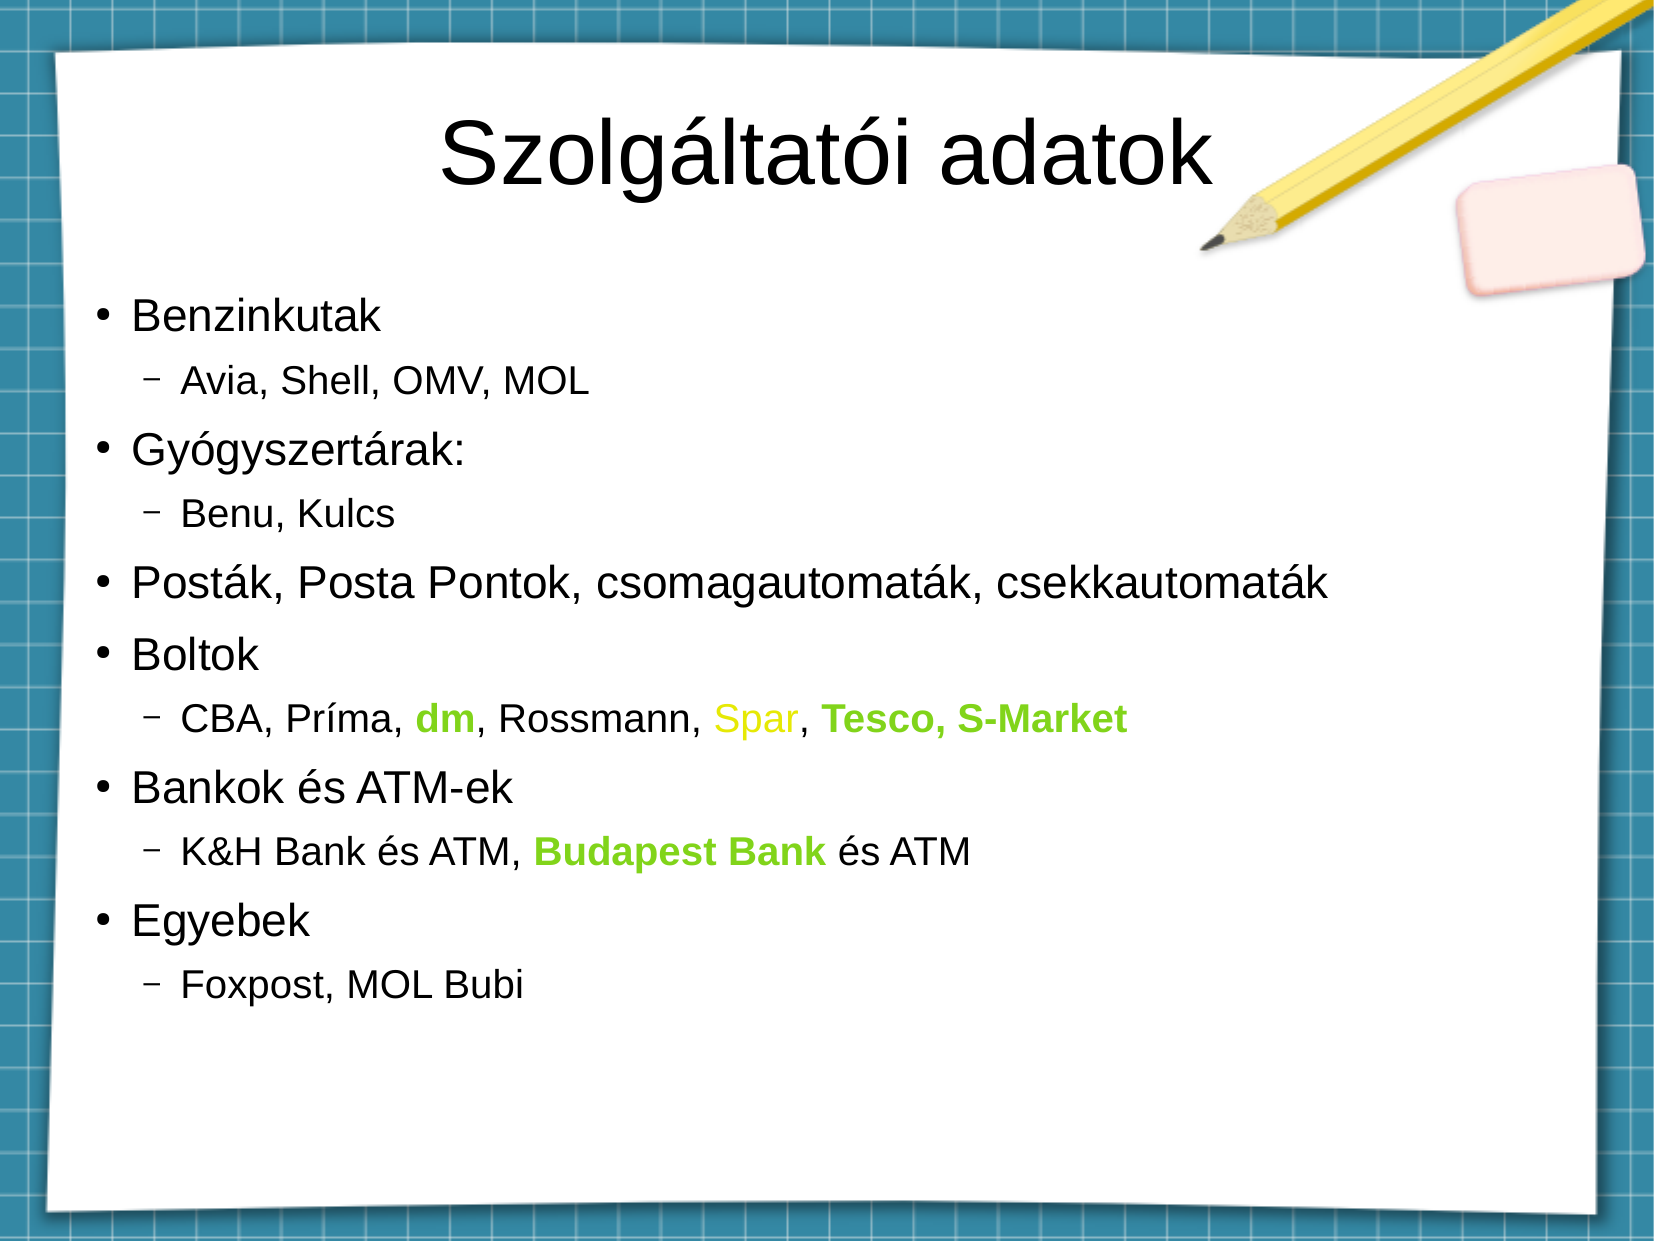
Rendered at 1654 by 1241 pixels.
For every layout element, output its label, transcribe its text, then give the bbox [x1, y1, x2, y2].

title Szolgáltatói adatok [82, 49, 1571, 257]
list Benzinkutak Avia, Shell, OMV, MOL Gyógyszertárak: Benu, Kulcs Posták, Posta Pontok, csomagautomaták, csekkautomaták Boltok CBA, Príma, dm, Rossmann, Spar, Tesco, S-Market Bankok és ATM-ek K&H Bank és ATM, Budapest Bank és ATM Egyebek Foxpost, MOL Bubi [82, 290, 1571, 1010]
picture [0, 0, 1654, 1241]
